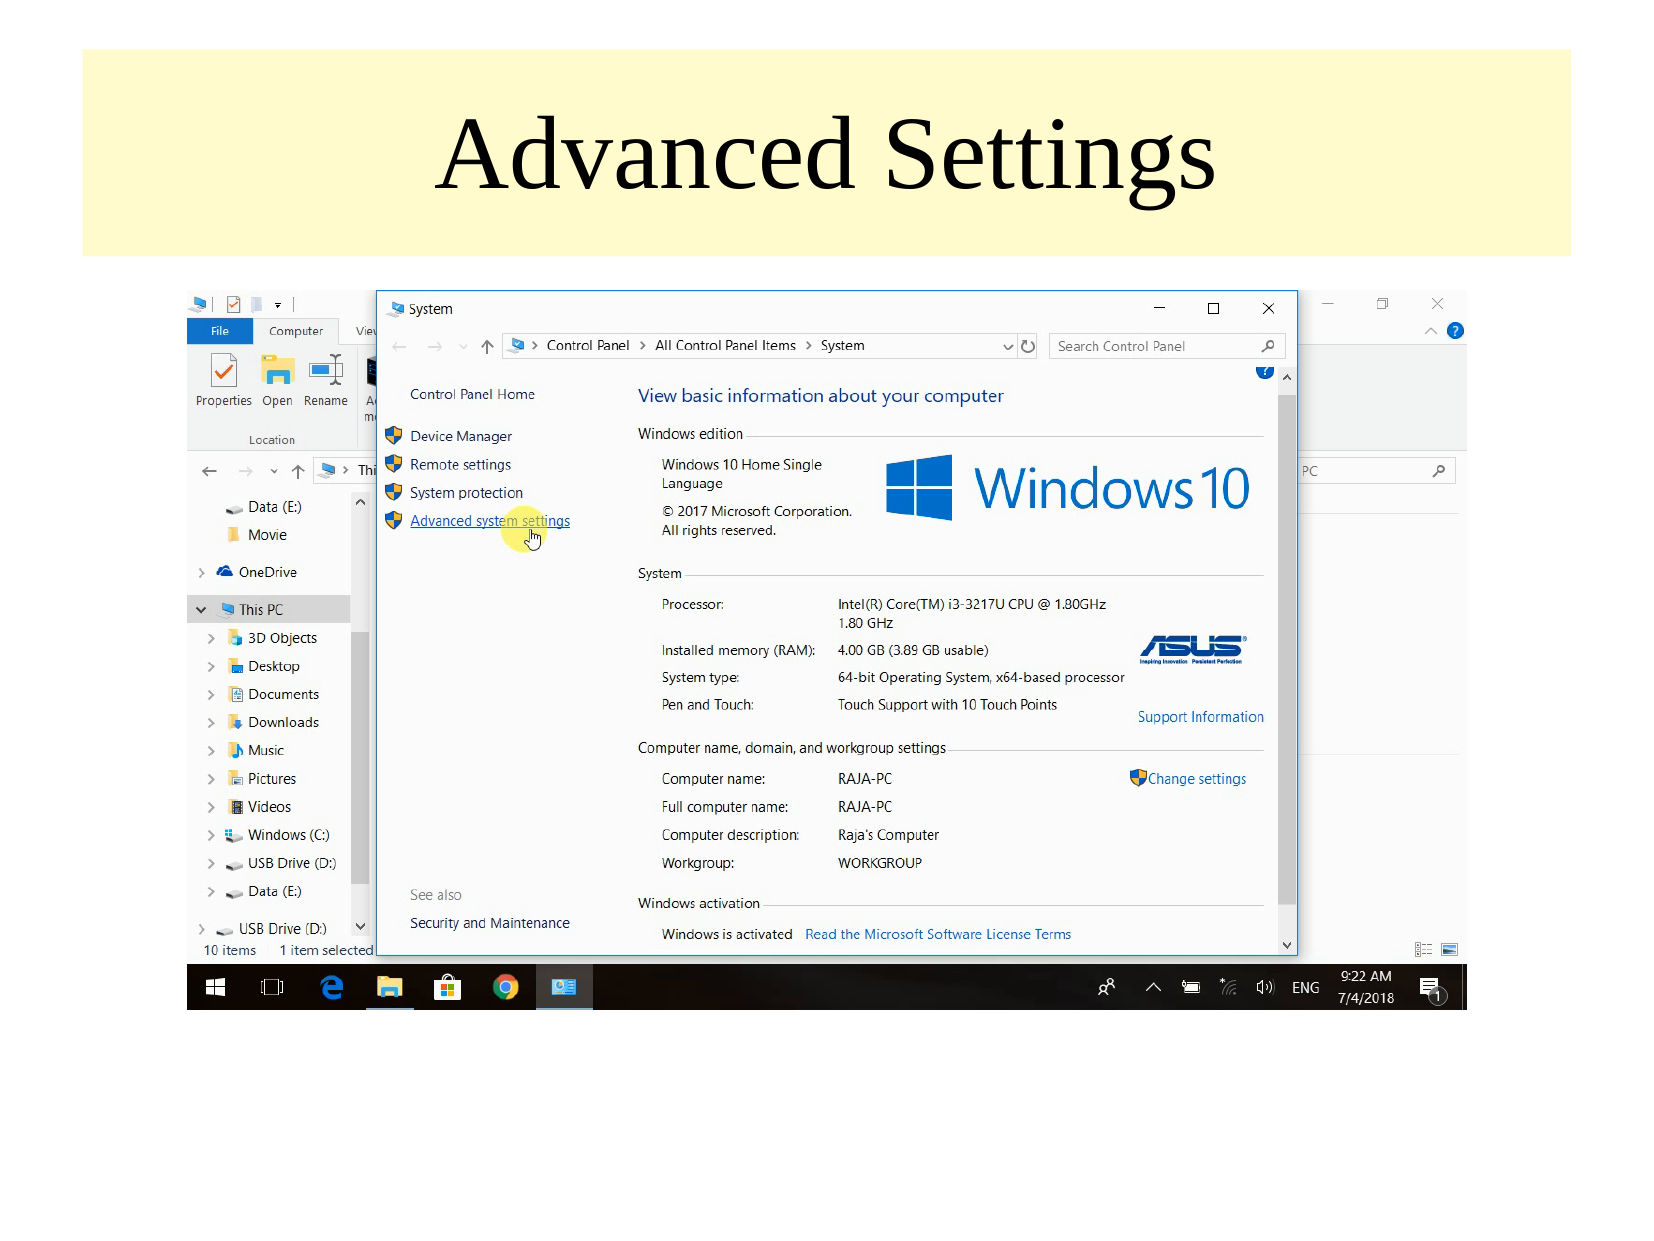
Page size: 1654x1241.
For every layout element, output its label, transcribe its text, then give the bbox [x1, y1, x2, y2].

title Advanced Settings [82, 49, 1571, 257]
picture [187, 290, 1467, 1010]
